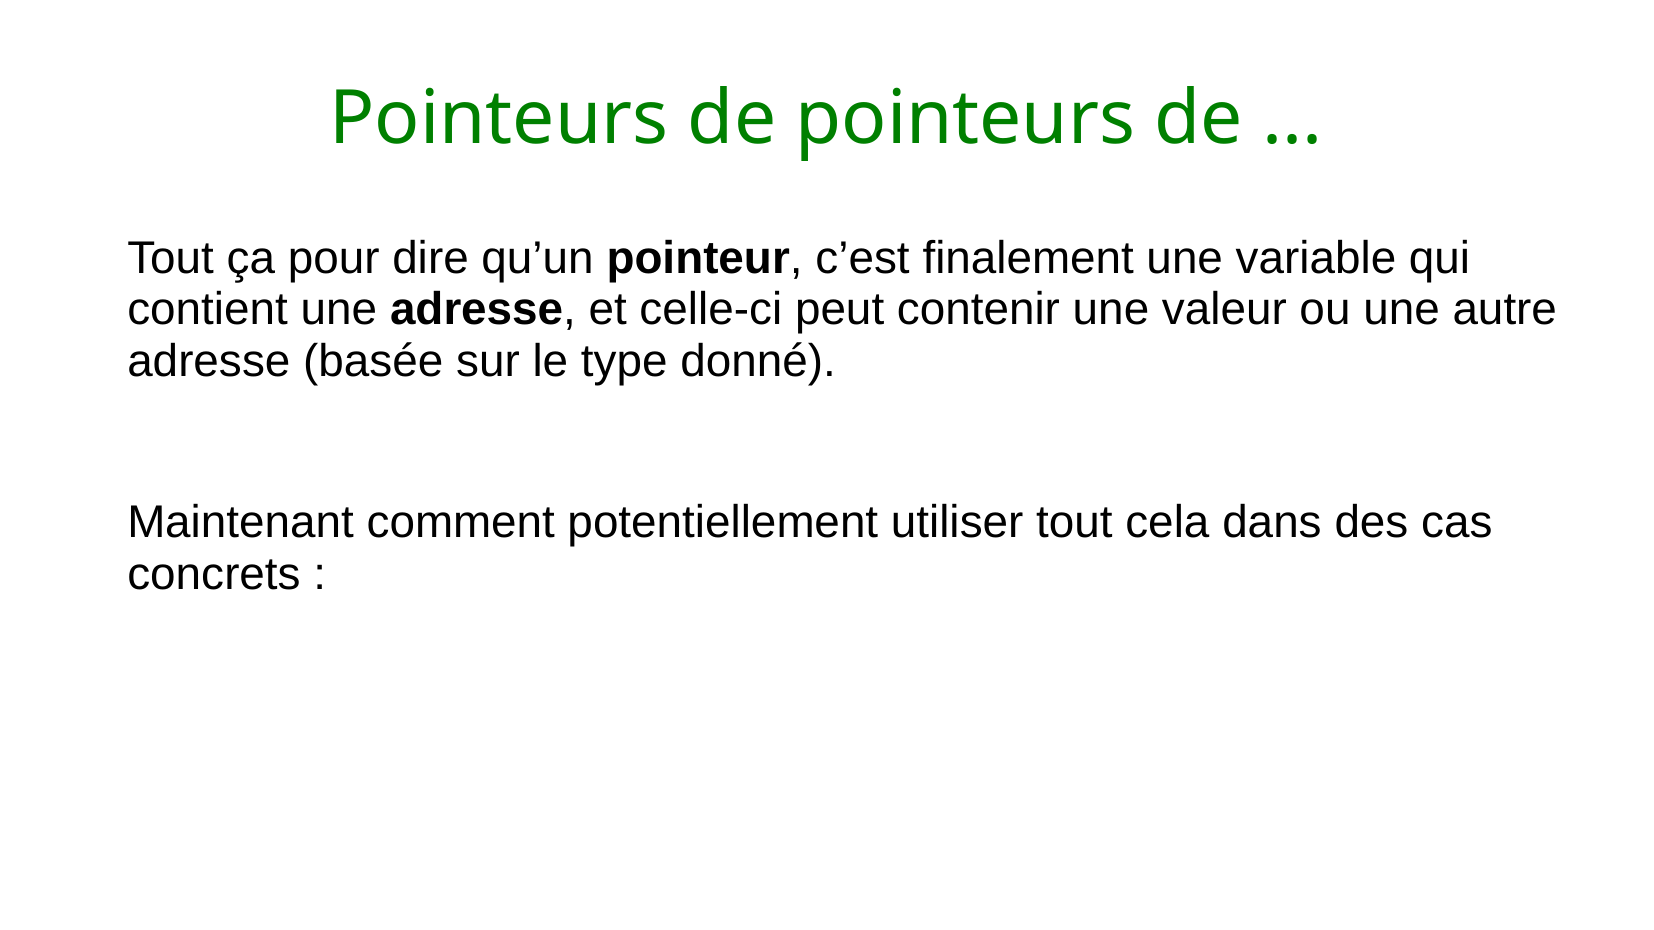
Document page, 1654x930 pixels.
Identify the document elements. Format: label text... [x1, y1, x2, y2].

text_box Tout ça pour dire qu’un pointeur, c’est finalement une variable qui contient une adresse, et celle-ci peut contenir une valeur ou une autre adresse (basée sur le type donné). Maintenant comment potentiellement utiliser tout cela dans des cas concrets : [112, 224, 1575, 825]
title Pointeurs de pointeurs de ... [82, 37, 1571, 193]
